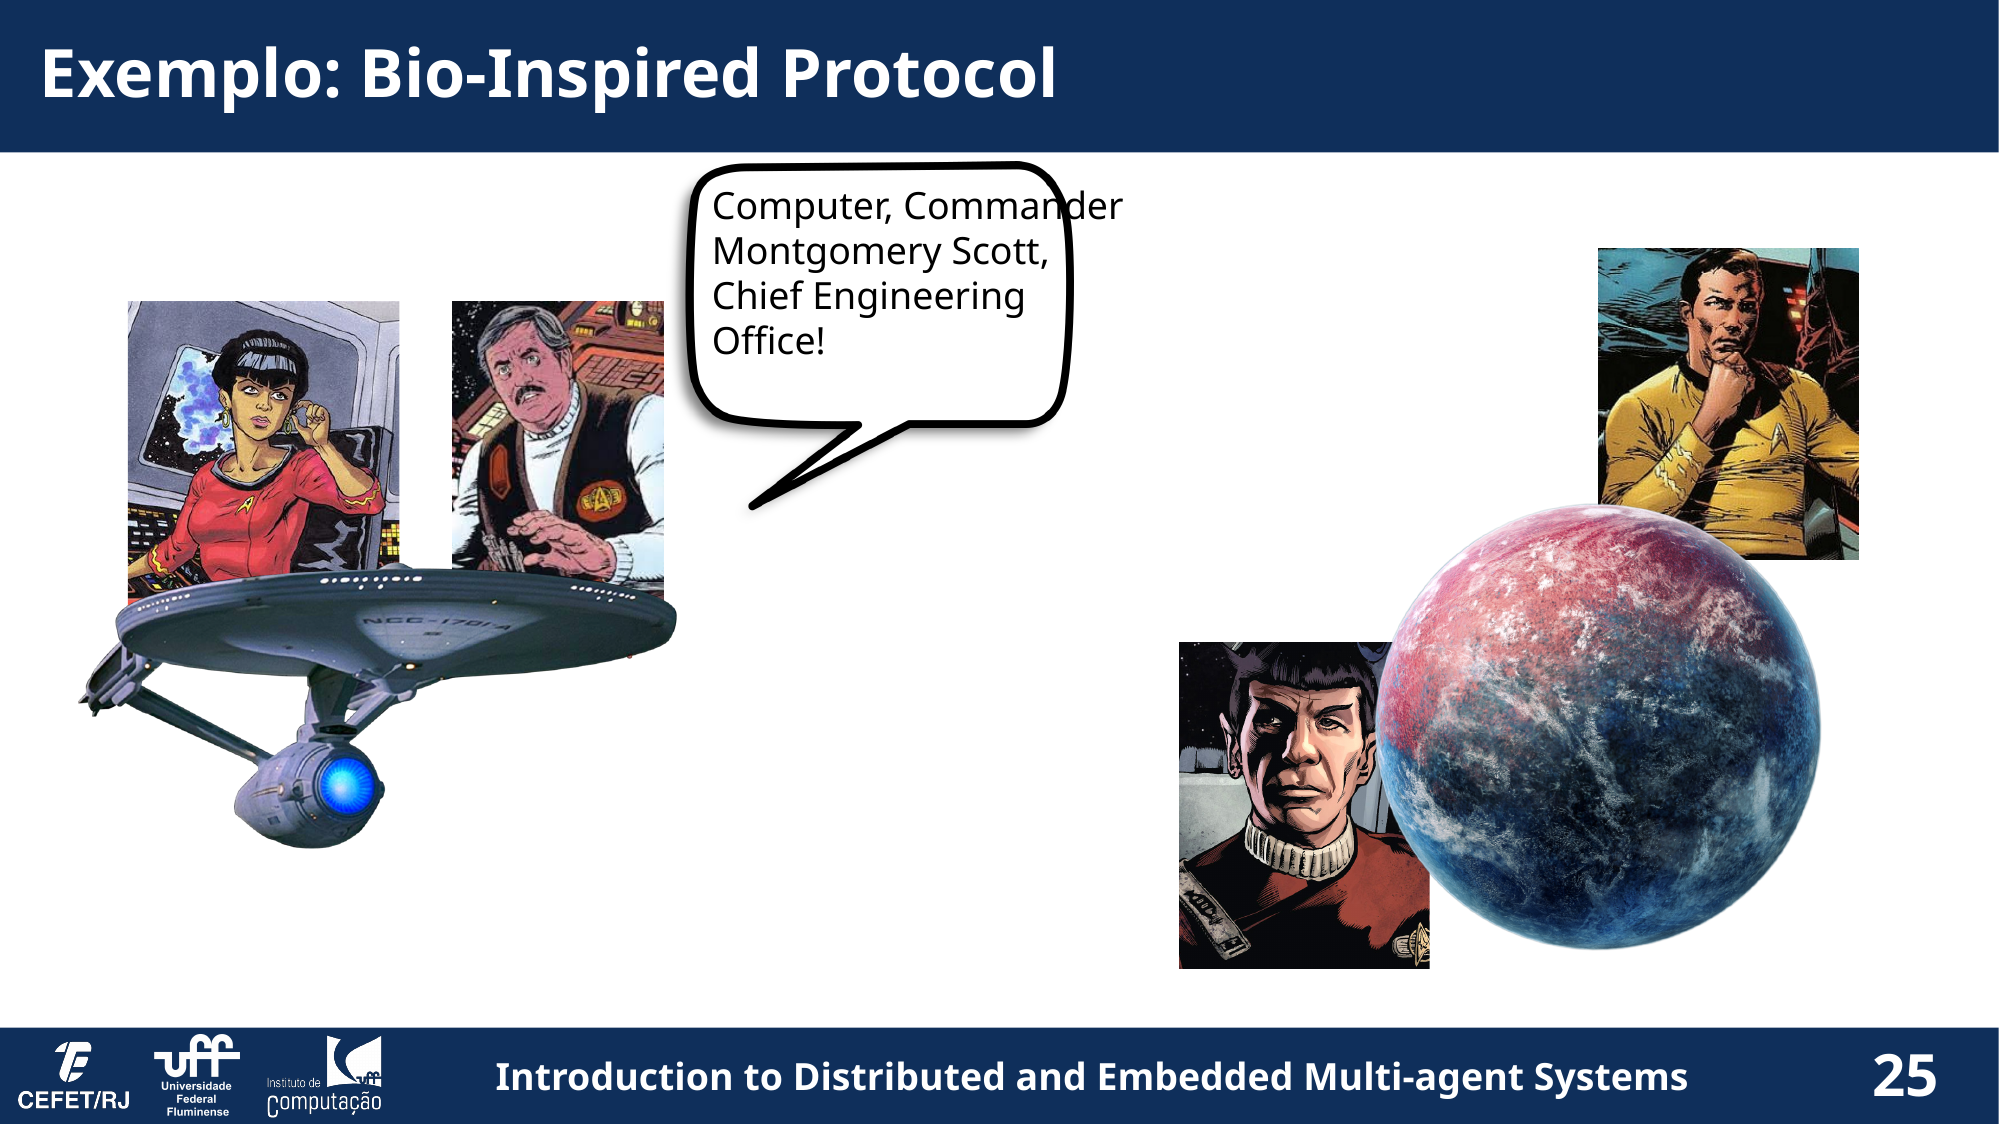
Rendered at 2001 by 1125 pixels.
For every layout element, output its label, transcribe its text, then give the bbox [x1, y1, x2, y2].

text_box Computer, Commander Montgomery Scott, Chief Engineering Office! [697, 174, 1146, 370]
picture [666, 161, 1074, 528]
picture [265, 1033, 383, 1118]
picture [1179, 248, 1859, 970]
picture [18, 1021, 129, 1125]
picture [153, 1033, 241, 1121]
text_box Exemplo: Bio-Inspired Protocol [25, 23, 1999, 119]
picture [77, 301, 677, 849]
